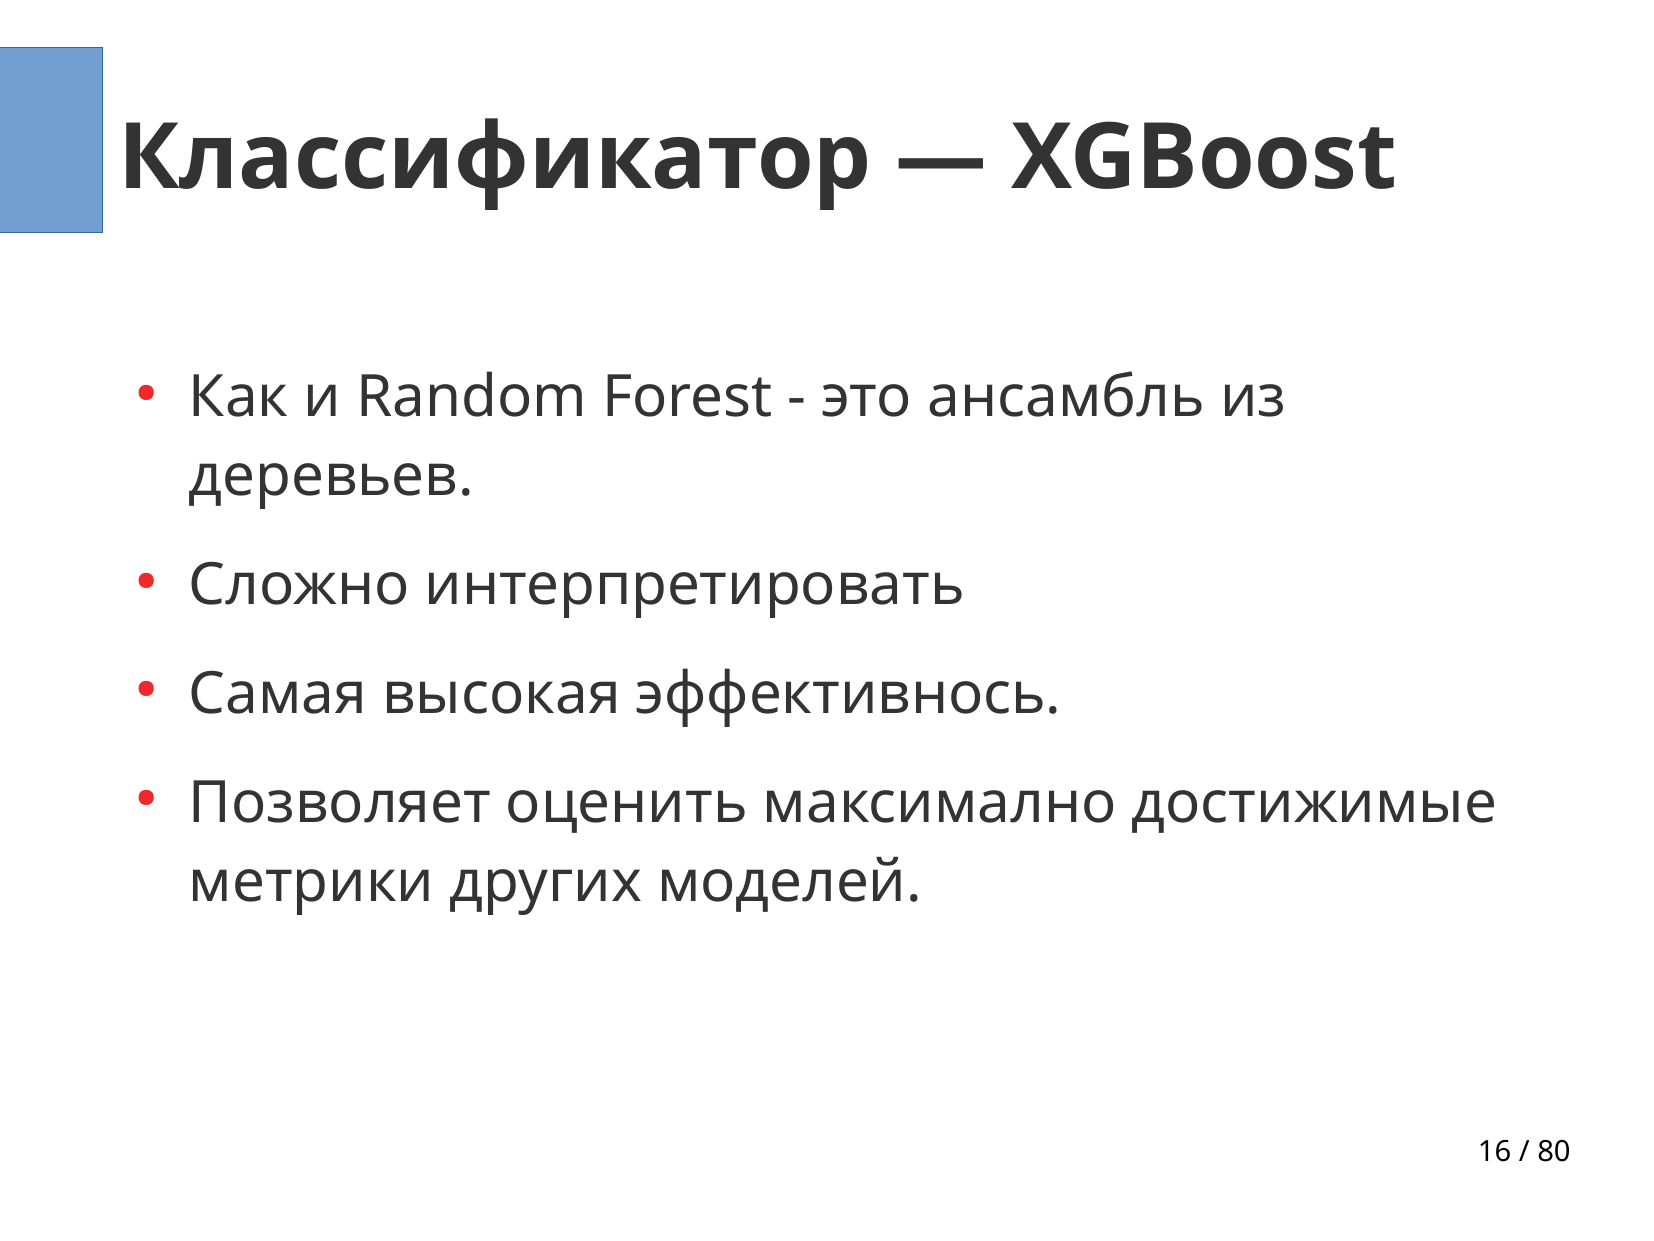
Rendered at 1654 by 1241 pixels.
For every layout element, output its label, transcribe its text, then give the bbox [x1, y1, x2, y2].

text_box [0, 47, 103, 233]
title Классификатор — XGBoost [118, 49, 1571, 257]
list Как и Random Forest - это ансамбль из деревьев. Сложно интерпретировать Самая высокая эффективнось. Позволяет оценить максимално достижимые метрики других моделей. [118, 354, 1536, 1074]
